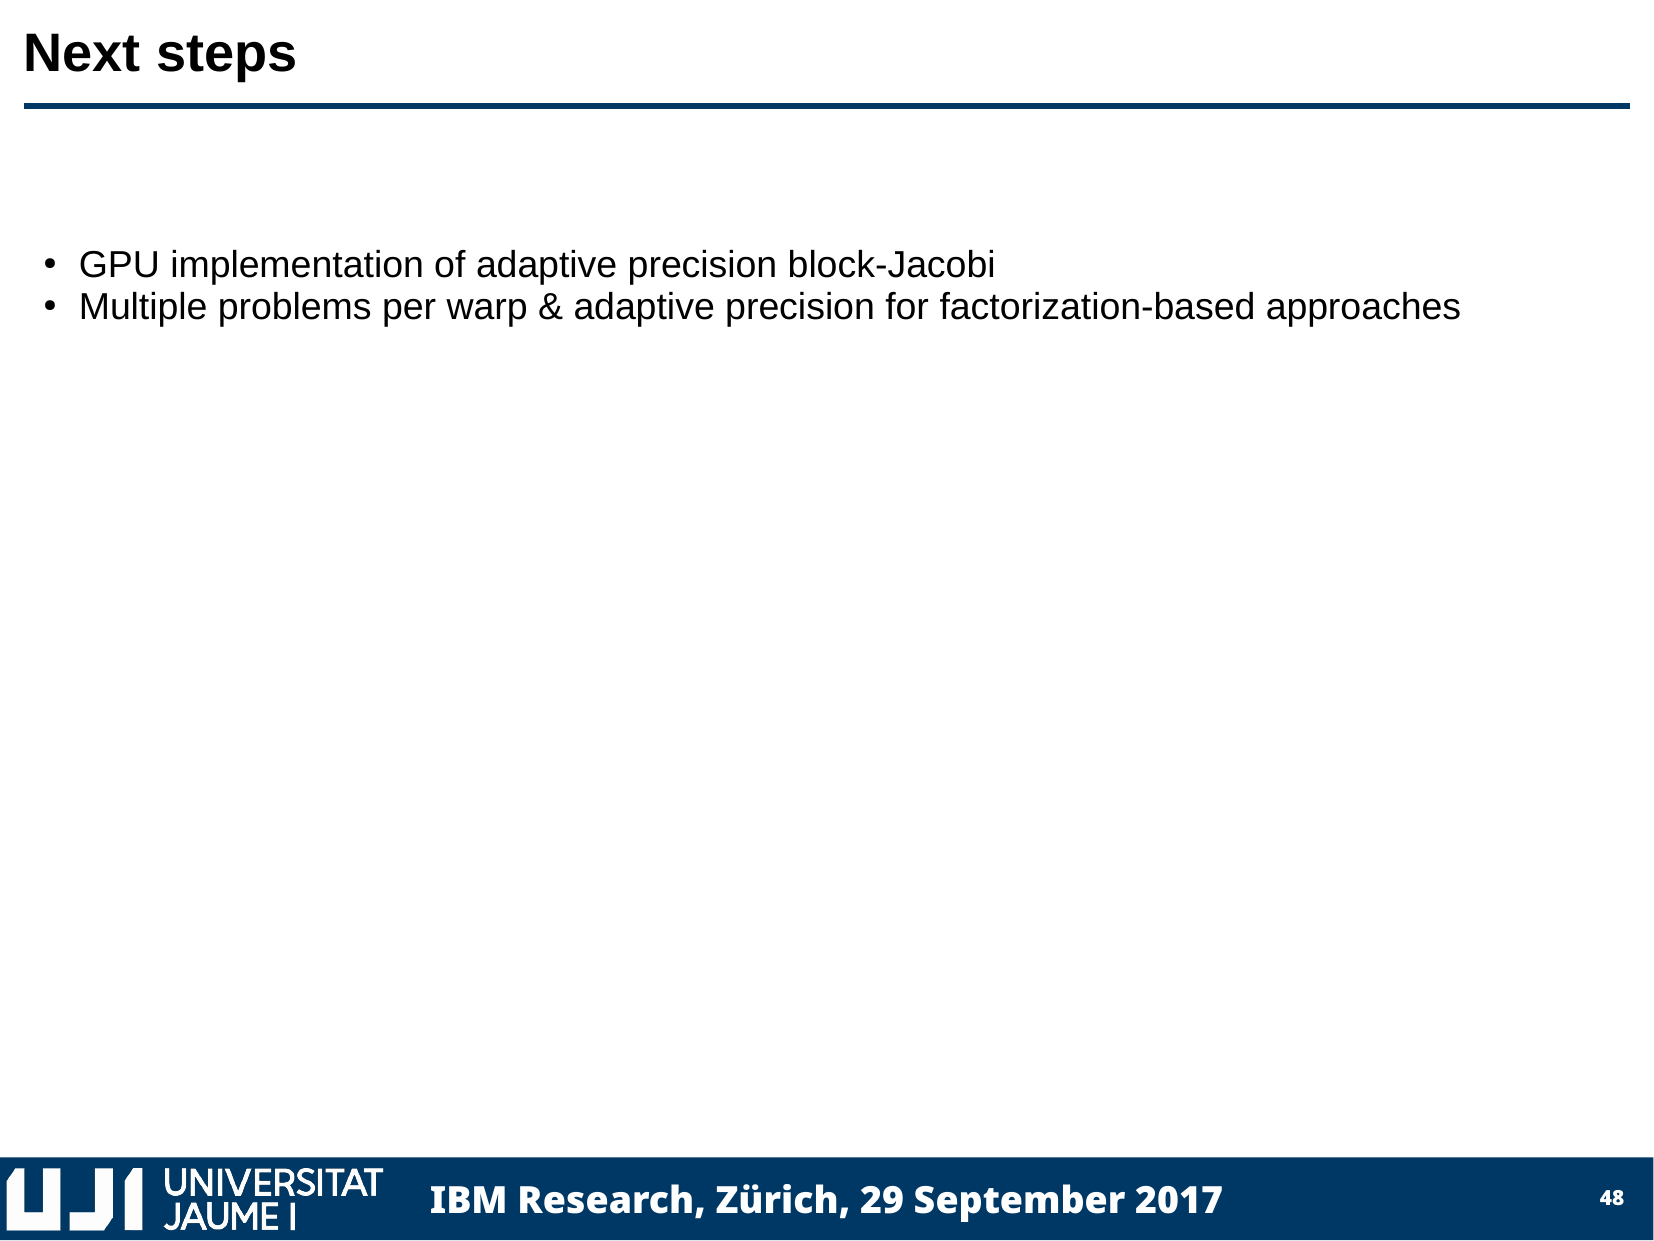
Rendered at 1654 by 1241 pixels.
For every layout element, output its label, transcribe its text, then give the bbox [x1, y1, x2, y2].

title Next steps [23, 0, 1630, 107]
text_box GPU implementation of adaptive precision block-Jacobi Multiple problems per warp & adaptive precision for factorization-based approaches [28, 236, 1477, 335]
picture [0, 1158, 390, 1241]
